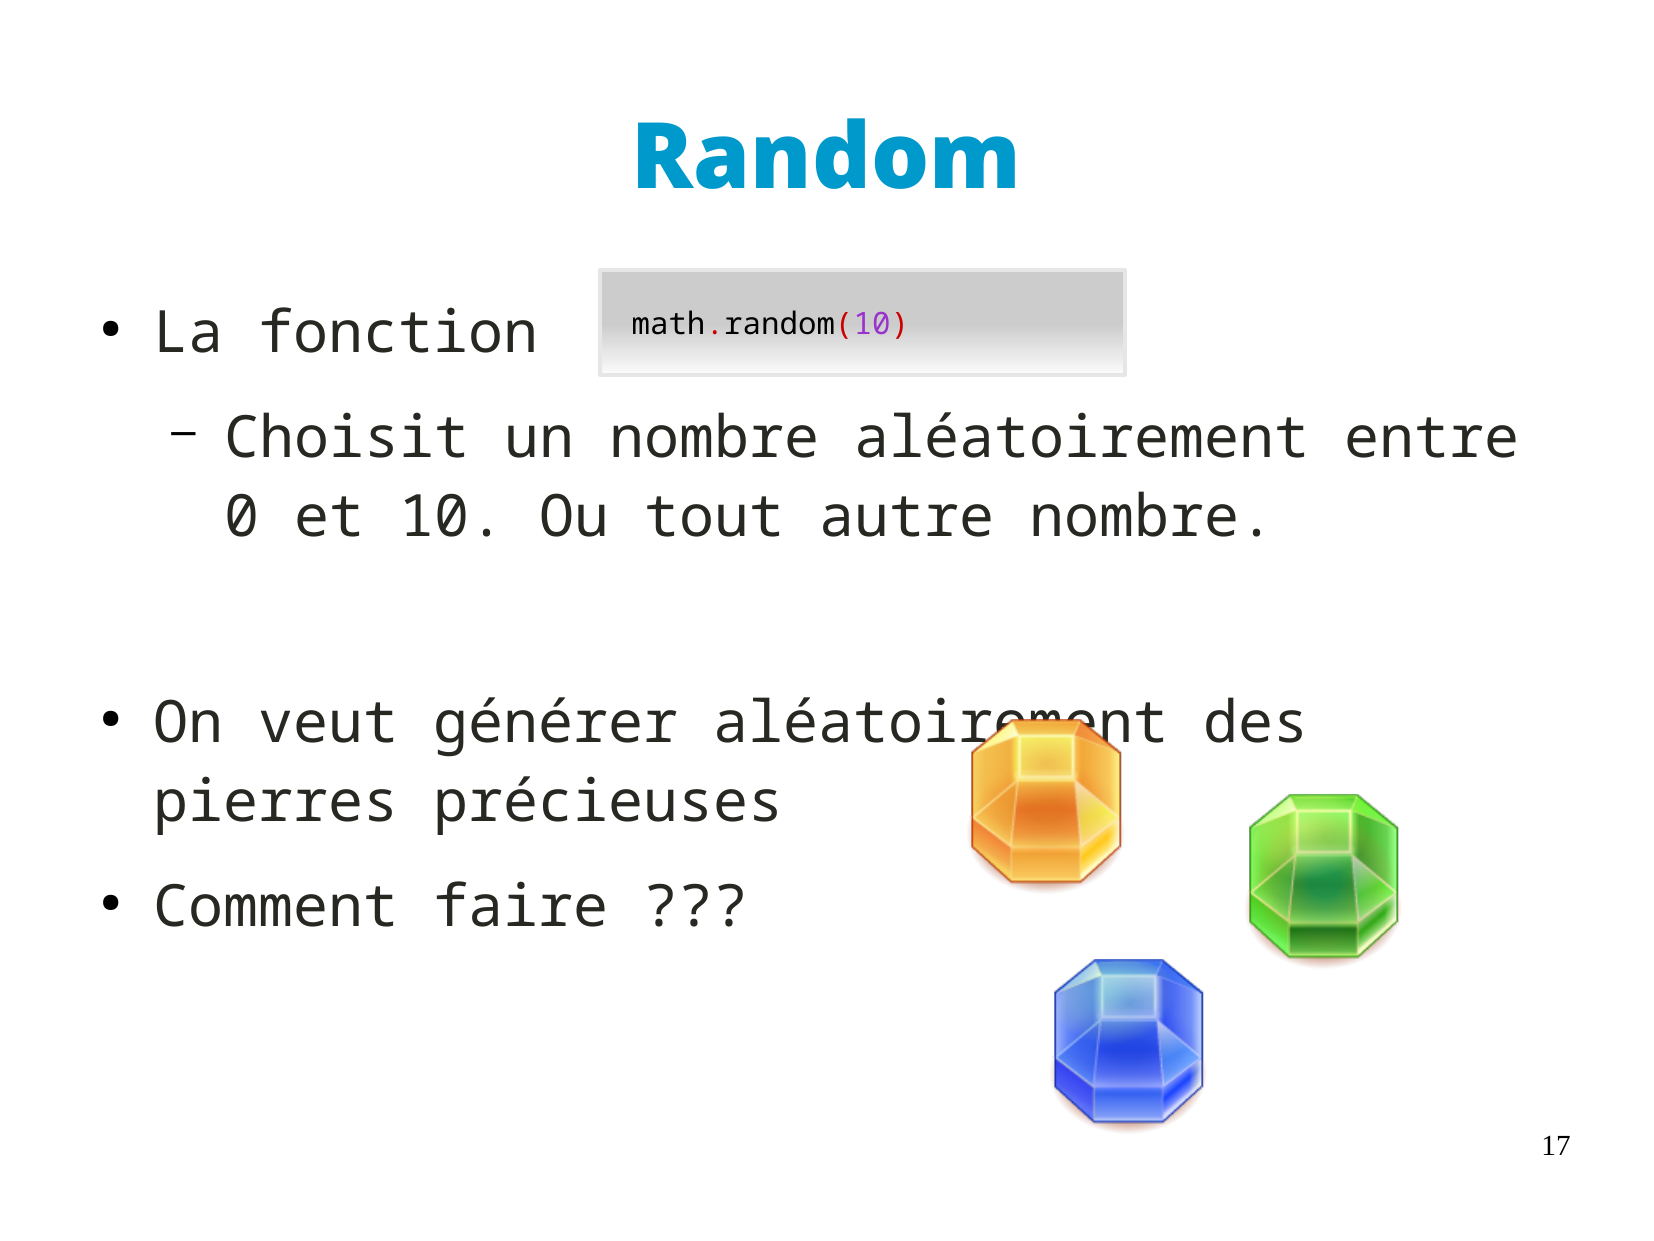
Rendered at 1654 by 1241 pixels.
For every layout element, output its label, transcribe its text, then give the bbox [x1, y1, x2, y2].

picture [967, 719, 1126, 895]
picture [1050, 959, 1208, 1135]
list math.random(10) [600, 270, 1126, 376]
list La fonction Choisit un nombre aléatoirement entre 0 et 10. Ou tout autre nombre. On veut générer aléatoirement des pierres précieuses Comment faire ??? [82, 290, 1571, 1010]
picture [1245, 794, 1403, 970]
title Random [82, 49, 1571, 257]
